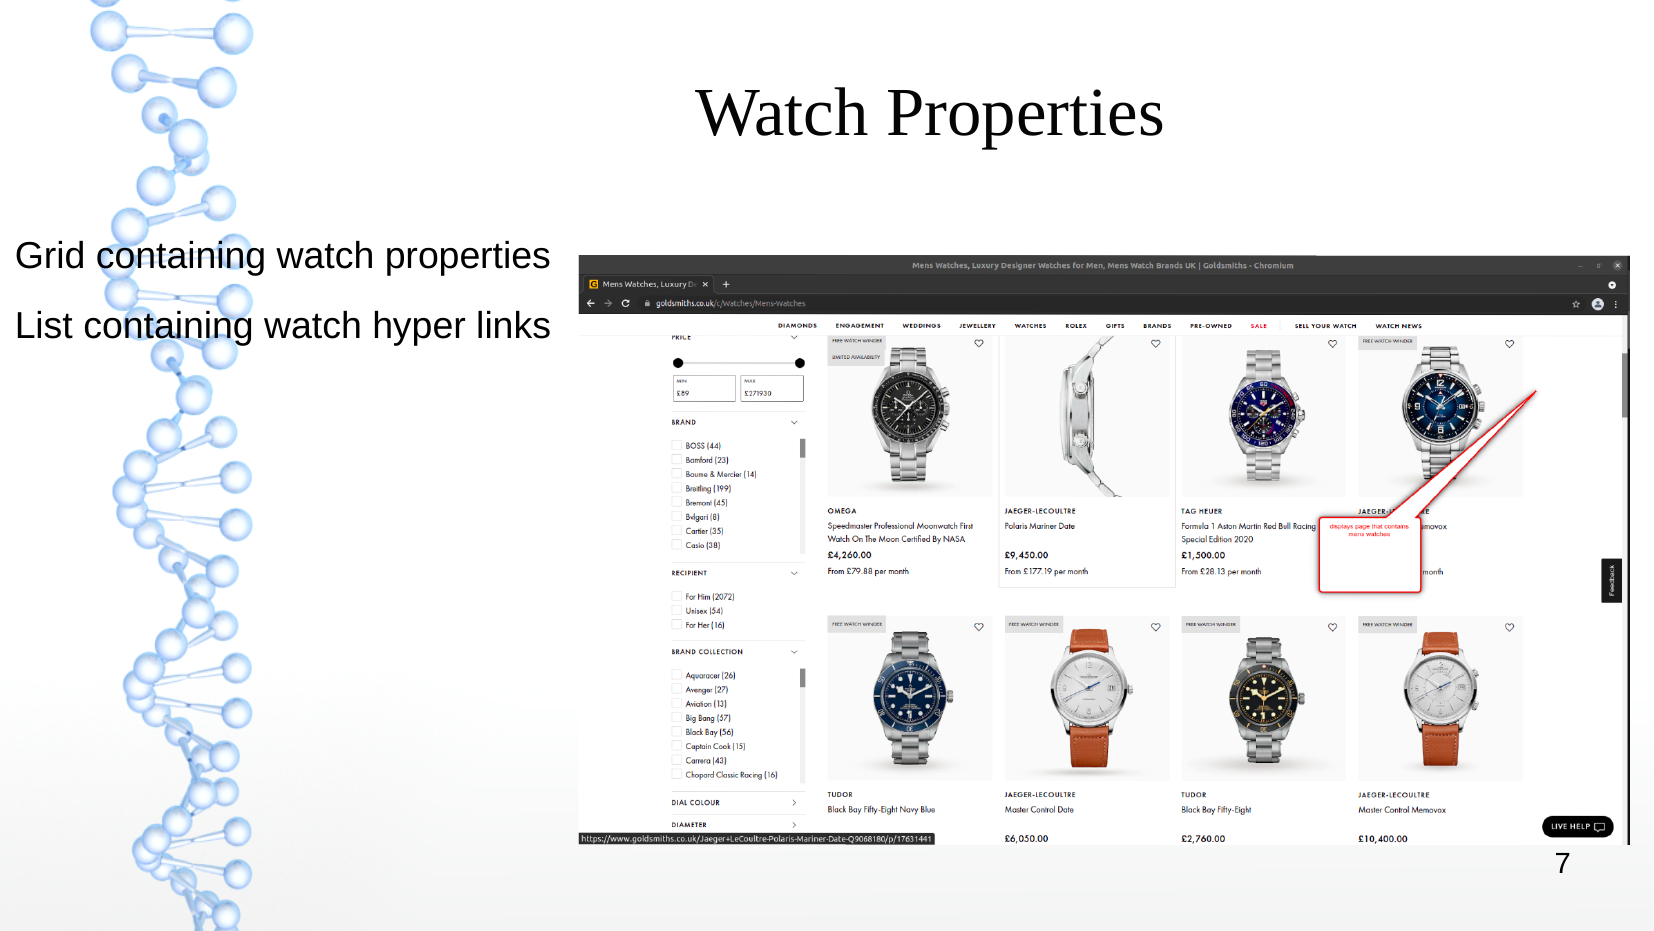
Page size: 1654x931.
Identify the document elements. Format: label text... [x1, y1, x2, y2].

picture [0, 0, 1654, 931]
title Watch Properties [265, 35, 1595, 189]
text_box Grid containing watch properties [0, 226, 577, 284]
text_box List containing watch hyper links [0, 297, 567, 355]
